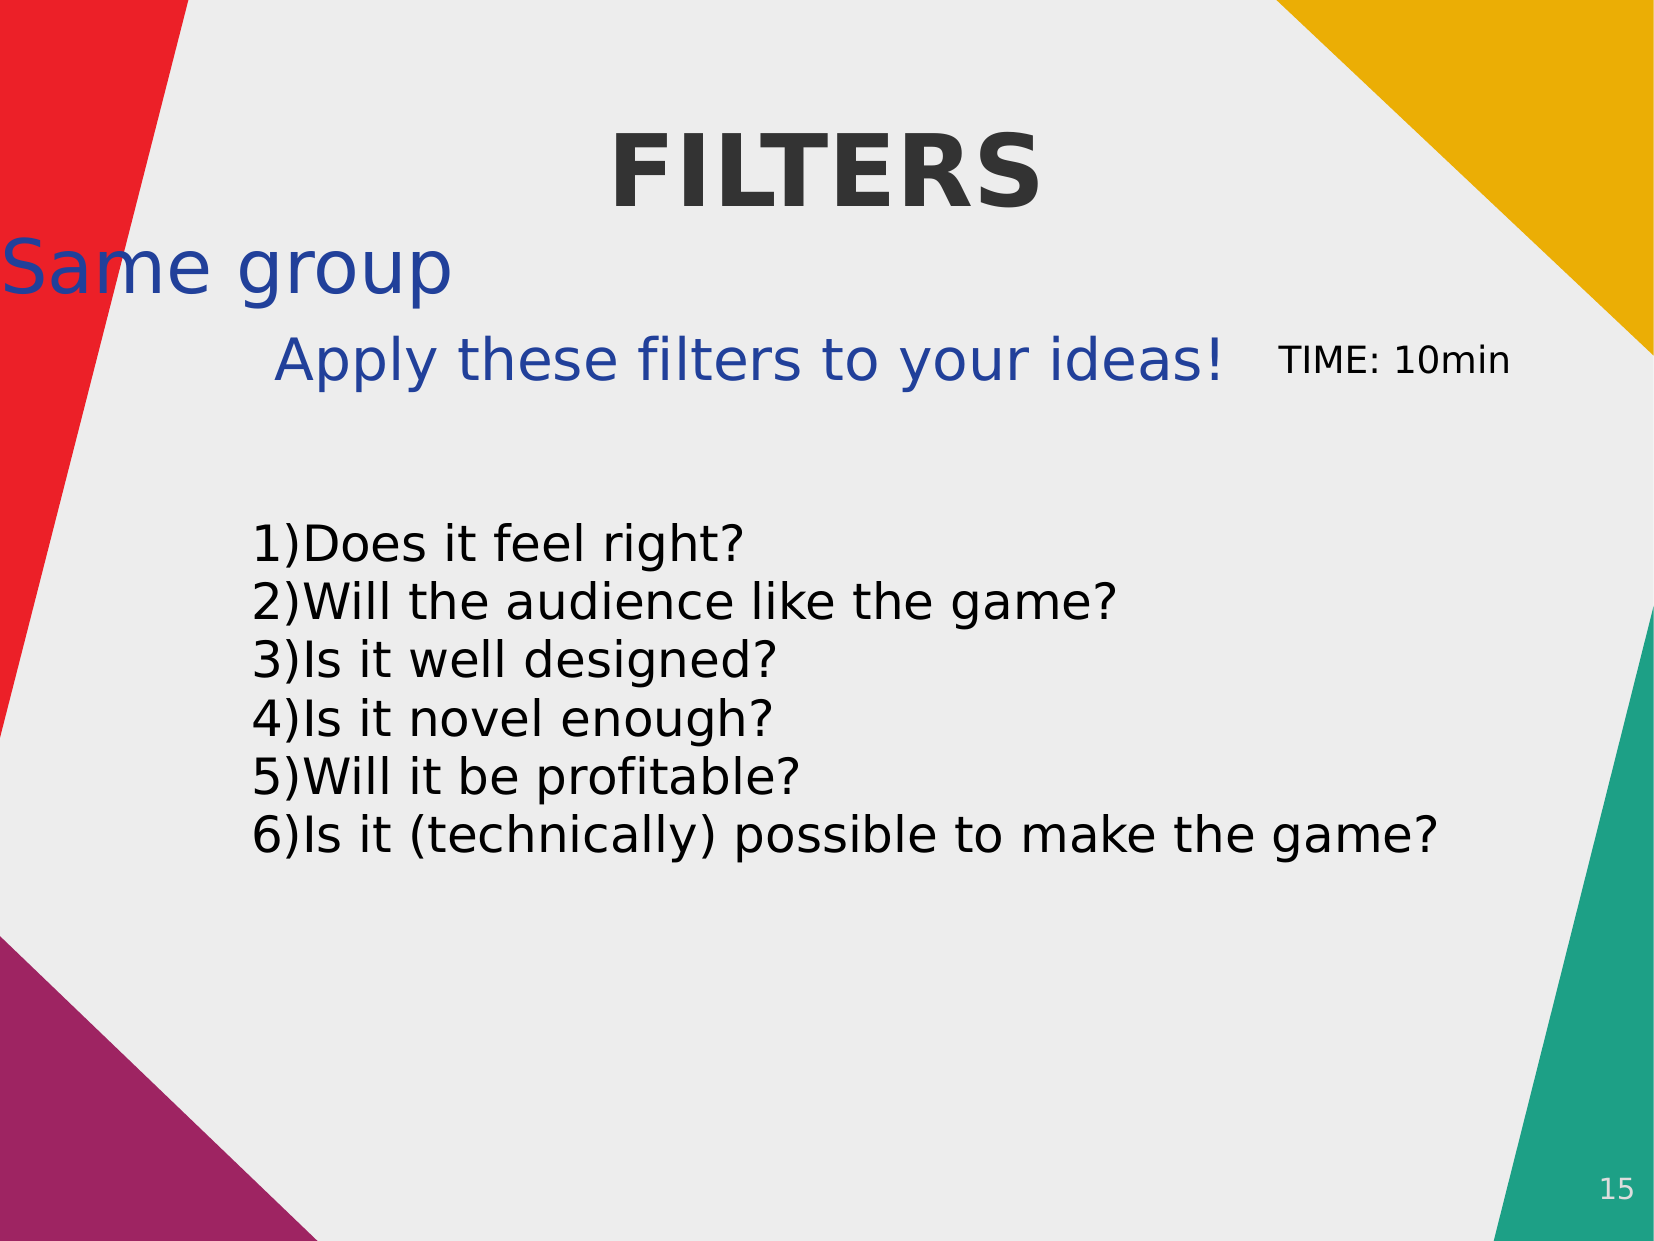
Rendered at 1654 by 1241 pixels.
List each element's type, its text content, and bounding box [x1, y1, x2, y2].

title FILTERS [114, 73, 1539, 271]
list Same group [0, 224, 905, 343]
text_box Does it feel right? Will the audience like the game? Is it well designed? Is it novel enough? Will it be profitable? Is it (technically) possible to make the game? [236, 507, 1501, 1145]
text_box Apply these filters to your ideas! [259, 318, 1654, 605]
